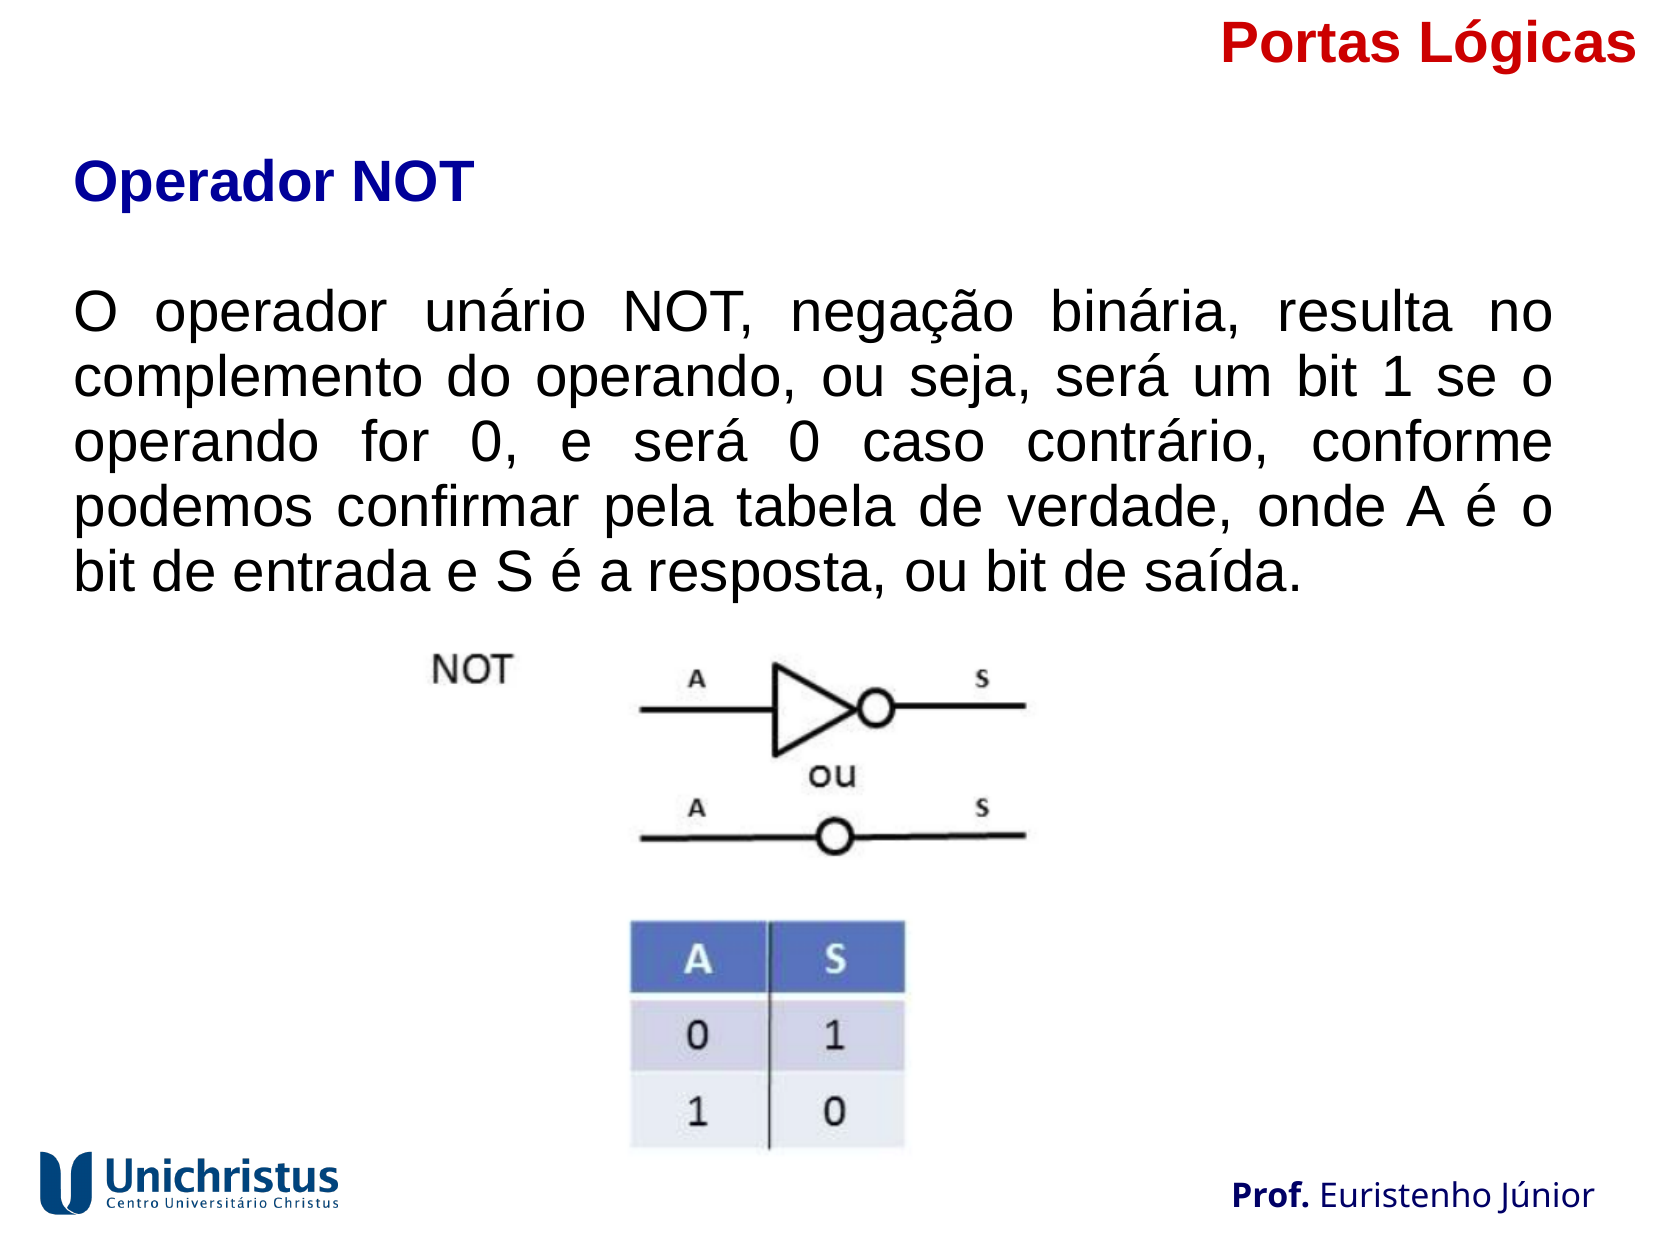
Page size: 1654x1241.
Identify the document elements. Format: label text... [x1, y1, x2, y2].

text_box Prof. Euristenho Júnior [1216, 1163, 1654, 1224]
picture [35, 1148, 343, 1217]
text_box O operador unário NOT, negação binária, resulta no complemento do operando, ou seja, será um bit 1 se o operando for 0, e será 0 caso contrário, conforme podemos confirmar pela tabela de verdade, onde A é o bit de entrada e S é a resposta, ou bit de saída. [59, 271, 1571, 612]
picture [401, 637, 1085, 1160]
text_box Operador NOT [59, 141, 607, 234]
text_box Portas Lógicas [1205, 2, 1654, 95]
